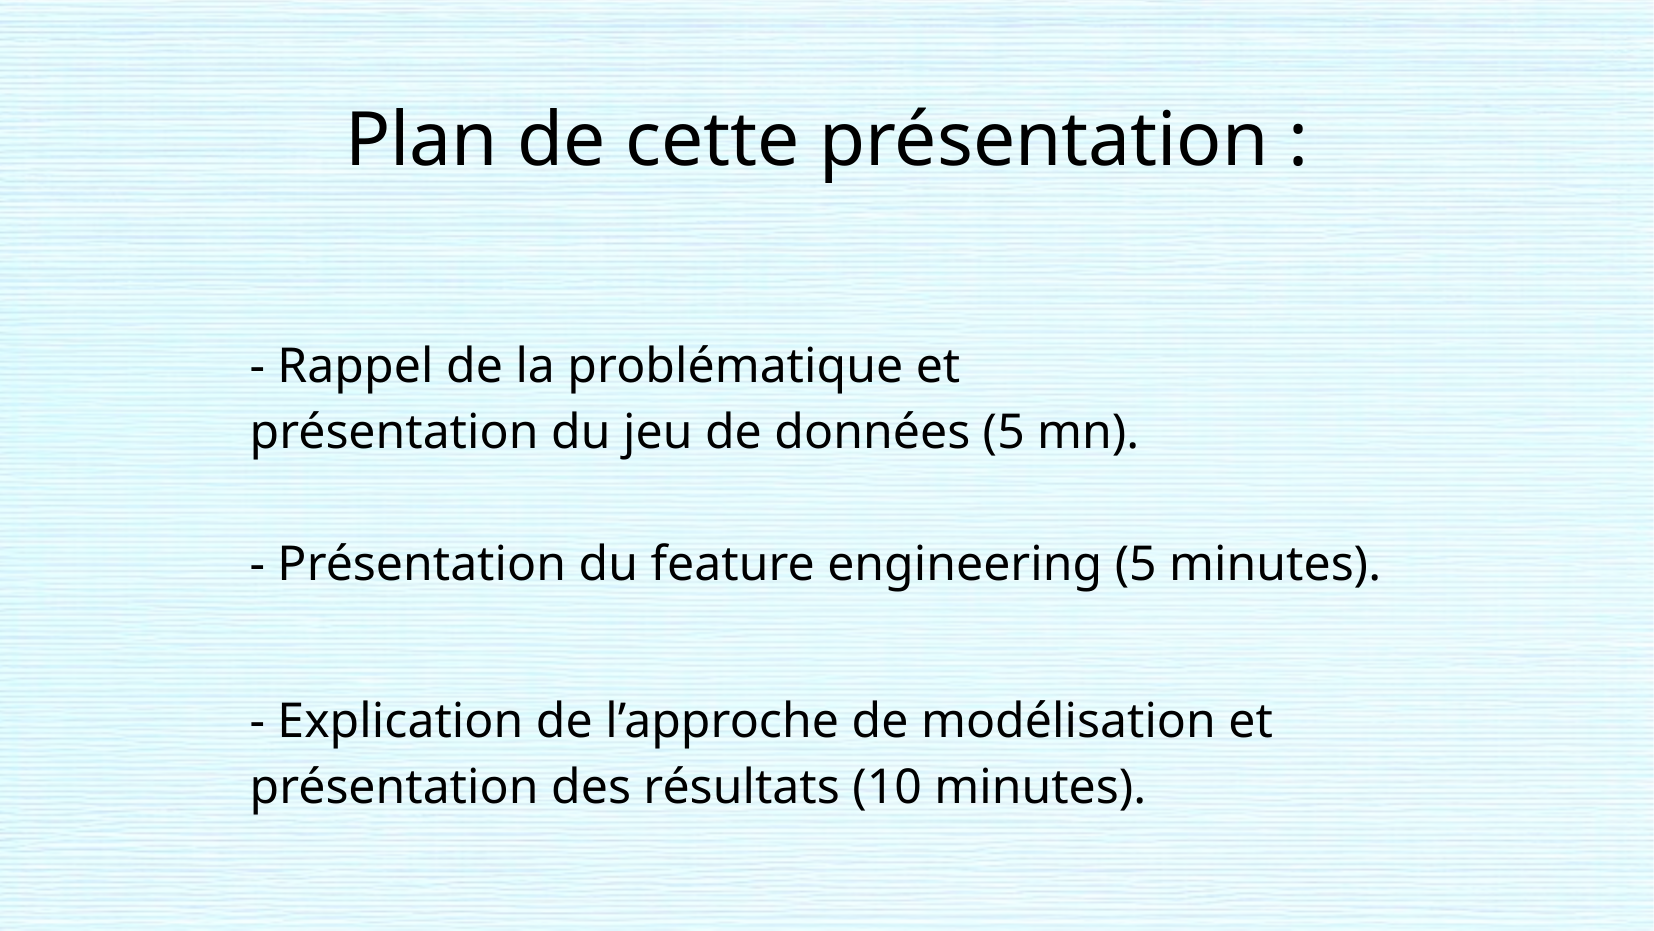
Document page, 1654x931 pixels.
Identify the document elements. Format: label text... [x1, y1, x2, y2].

title Plan de cette présentation : [82, 59, 1571, 215]
list - Rappel de la problématique et présentation du jeu de données (5 mn). - Présentation du feature engineering (5 minutes). - Explication de l’approche de modélisation et présentation des résultats (10 minutes). [118, 265, 1506, 827]
